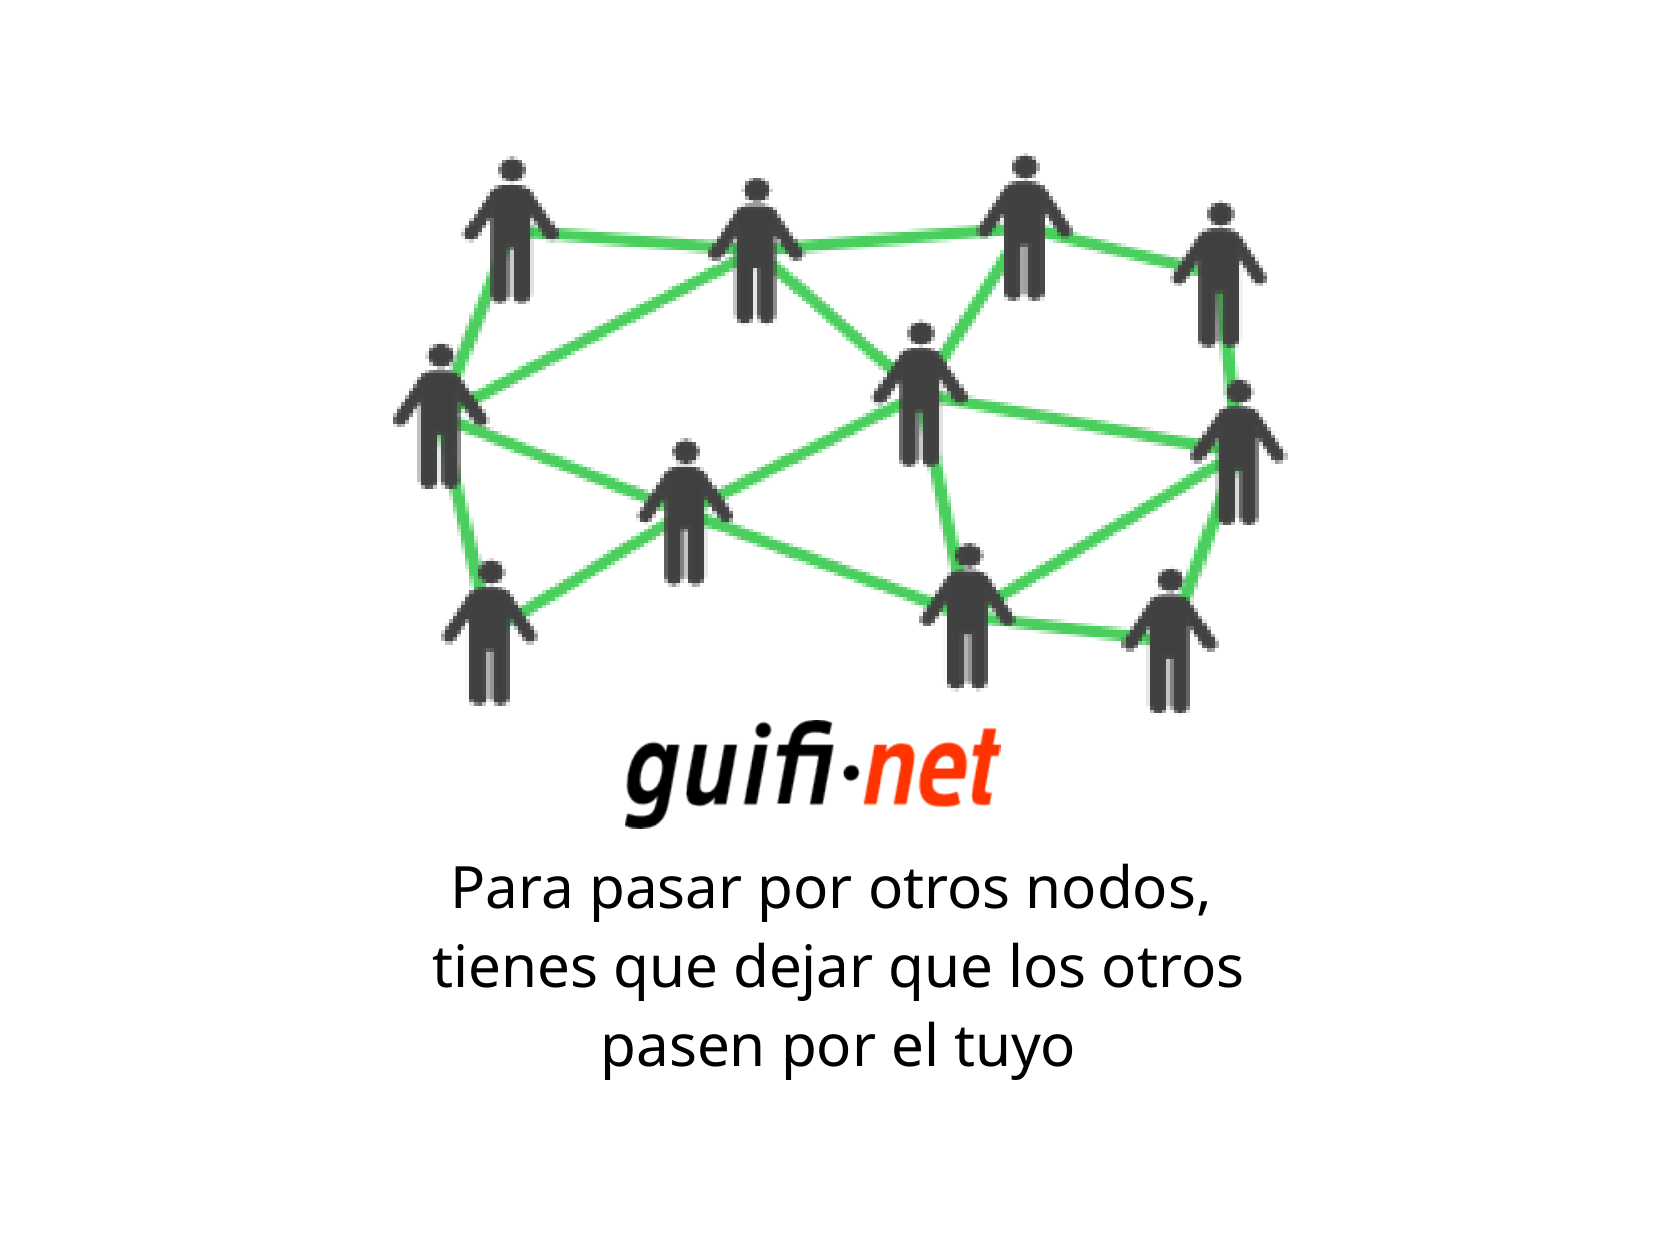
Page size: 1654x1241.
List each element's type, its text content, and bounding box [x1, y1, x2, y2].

picture [389, 153, 1288, 829]
text_box Para pasar por otros nodos, tienes que dejar que los otros pasen por el tuyo [377, 838, 1300, 1051]
